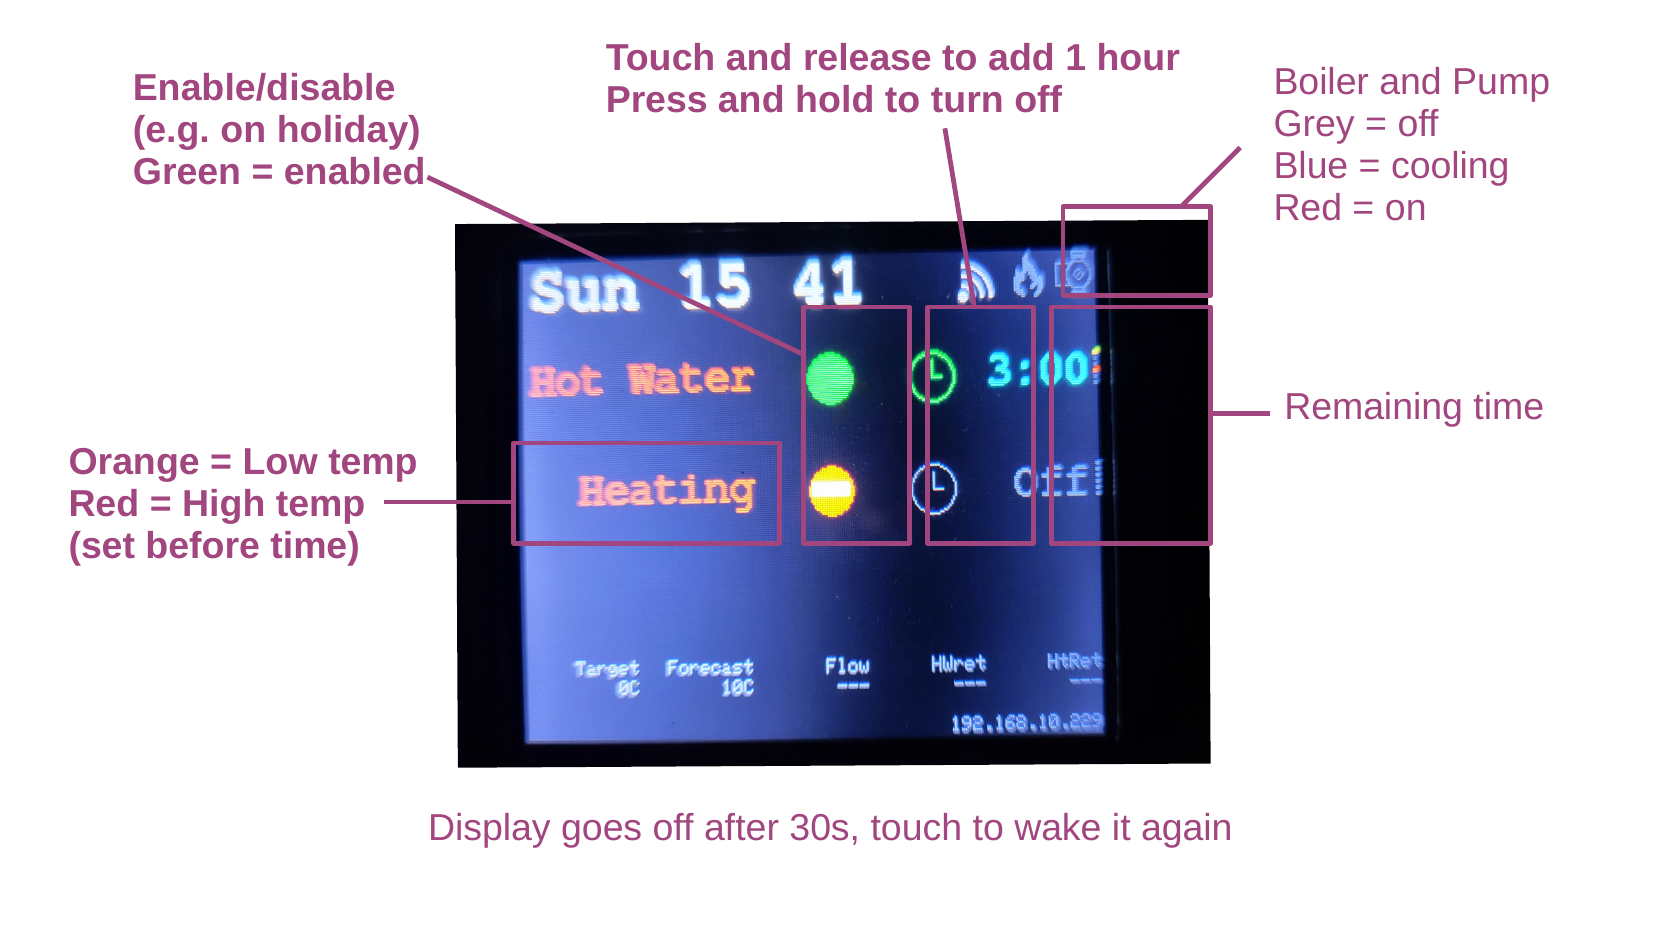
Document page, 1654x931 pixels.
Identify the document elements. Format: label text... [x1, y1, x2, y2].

text_box Enable/disable (e.g. on holiday) Green = enabled [118, 59, 441, 200]
picture [455, 220, 1211, 768]
text_box Remaining time [1269, 377, 1560, 435]
text_box Display goes off after 30s, touch to wake it again [413, 799, 1248, 857]
picture [930, 309, 1031, 541]
picture [516, 445, 777, 541]
picture [1054, 309, 1208, 541]
text_box Orange = Low temp Red = High temp (set before time) [53, 432, 433, 574]
picture [1065, 219, 1208, 293]
picture [806, 309, 907, 541]
text_box Boiler and Pump Grey = off Blue = cooling Red = on [1258, 53, 1565, 237]
text_box Touch and release to add 1 hour Press and hold to turn off [591, 29, 1196, 129]
